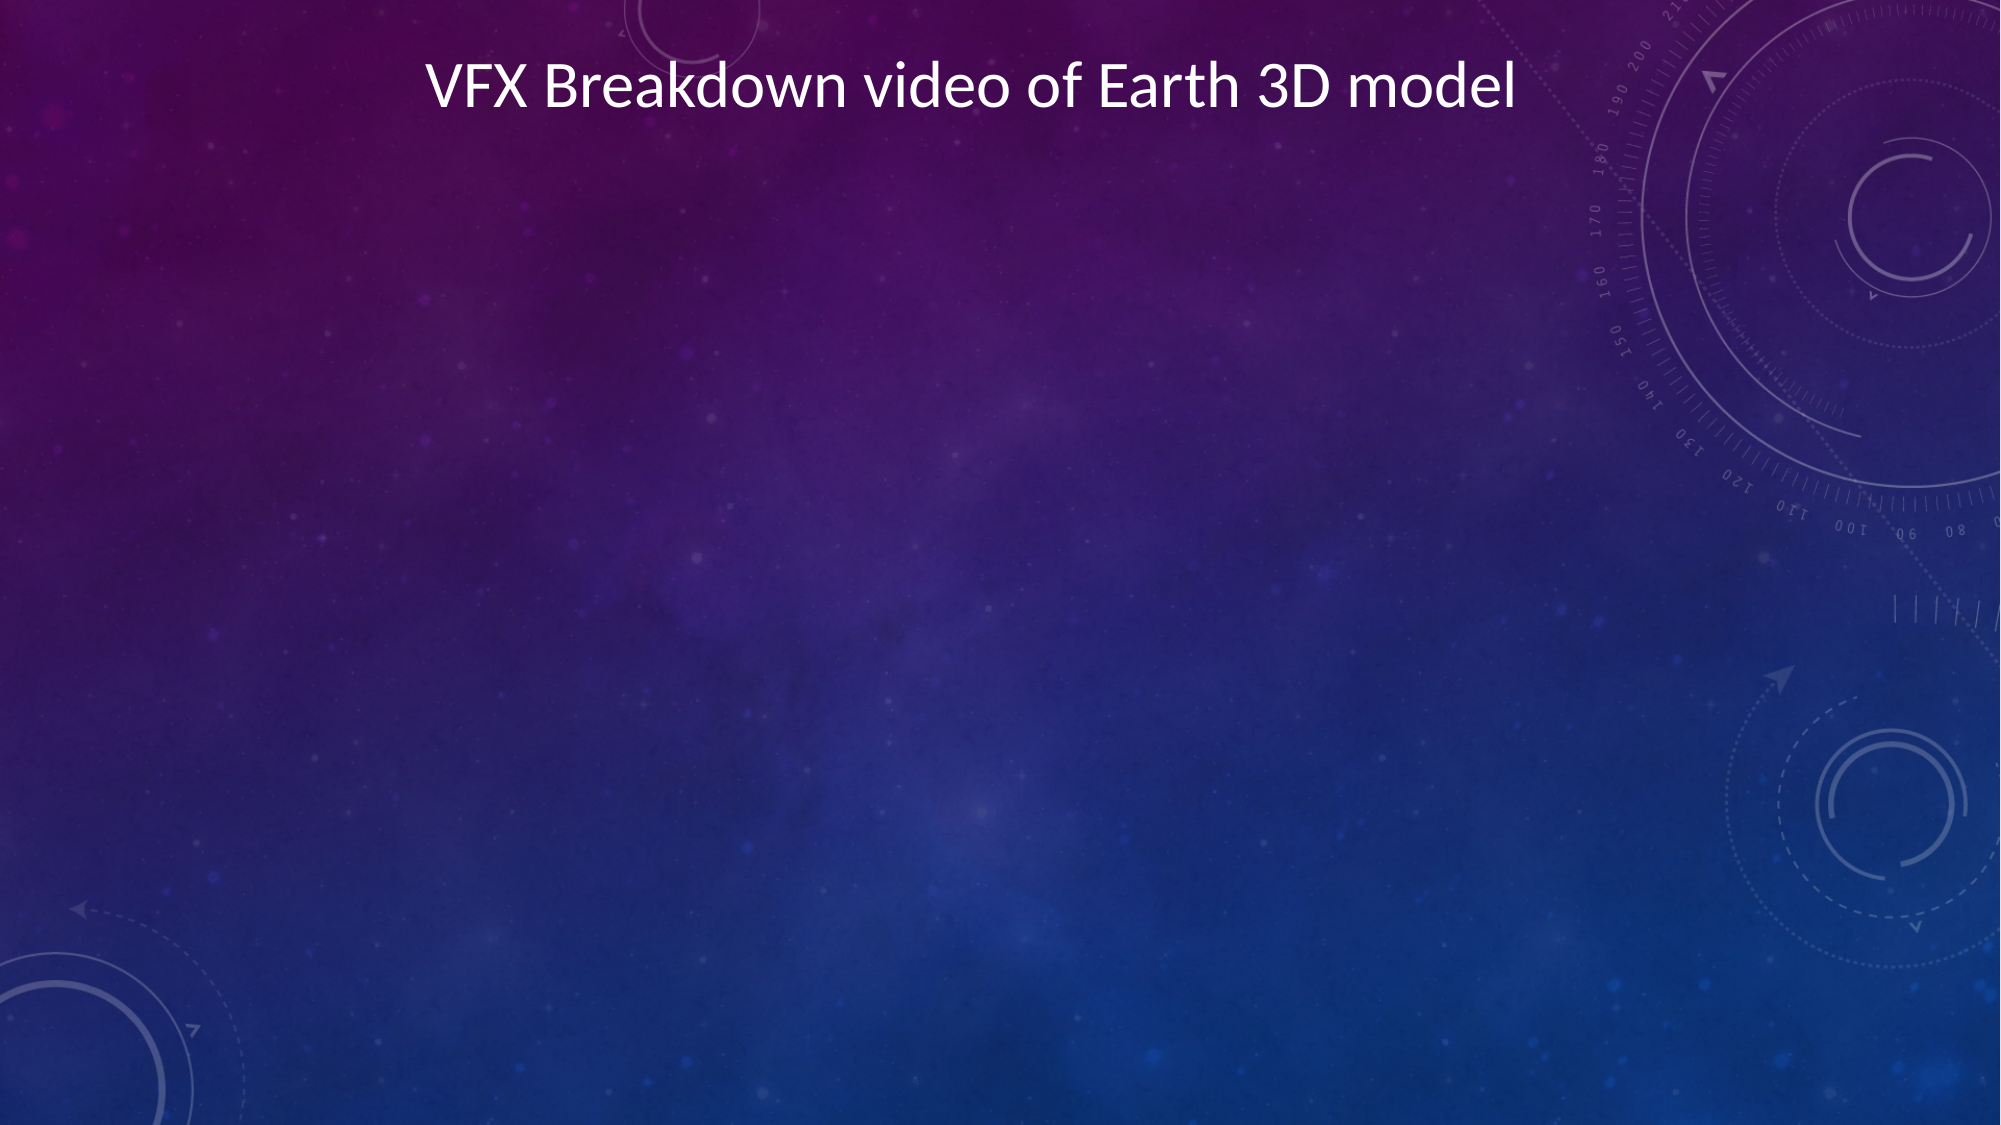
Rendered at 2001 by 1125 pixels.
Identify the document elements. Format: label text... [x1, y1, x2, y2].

text_box VFX Breakdown video of Earth 3D model [410, 33, 1542, 130]
picture [116, 143, 1836, 1111]
